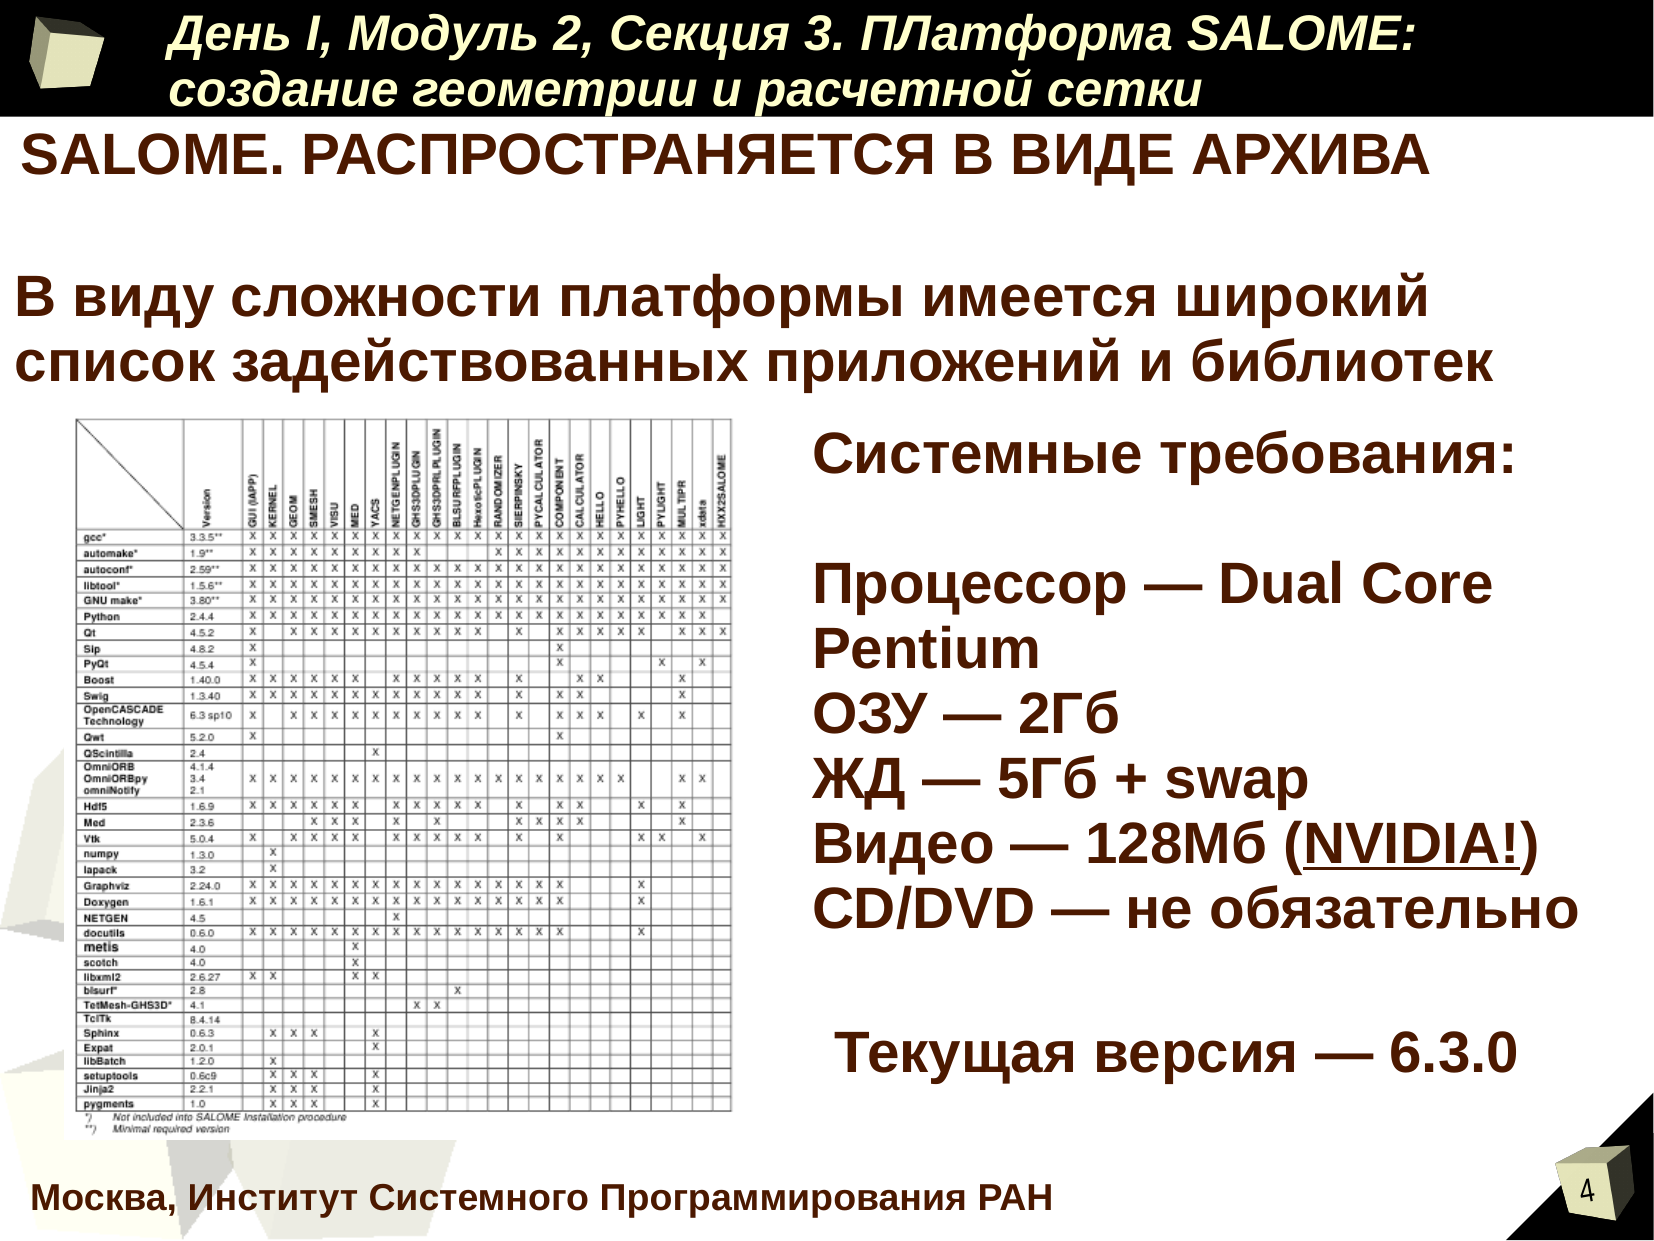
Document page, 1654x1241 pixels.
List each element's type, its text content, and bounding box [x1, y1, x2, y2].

text_box SALOME. РАСПРОСТРАНЯЕТСЯ В ВИДЕ АРХИВА [5, 114, 1654, 195]
text_box Текущая версия — 6.3.0 [819, 1012, 1595, 1170]
text_box Системные требования: Процессор — Dual Core Pentium ОЗУ — 2Гб ЖД — 5Гб + swap Видео — 128Мб (NVIDIA!) CD/DVD — не обязательно [797, 413, 1625, 1123]
text_box В виду сложности платформы имеется широкий список задействованных приложений и библиотек [0, 256, 1654, 402]
picture [0, 413, 739, 1241]
picture [464, 1193, 472, 1198]
